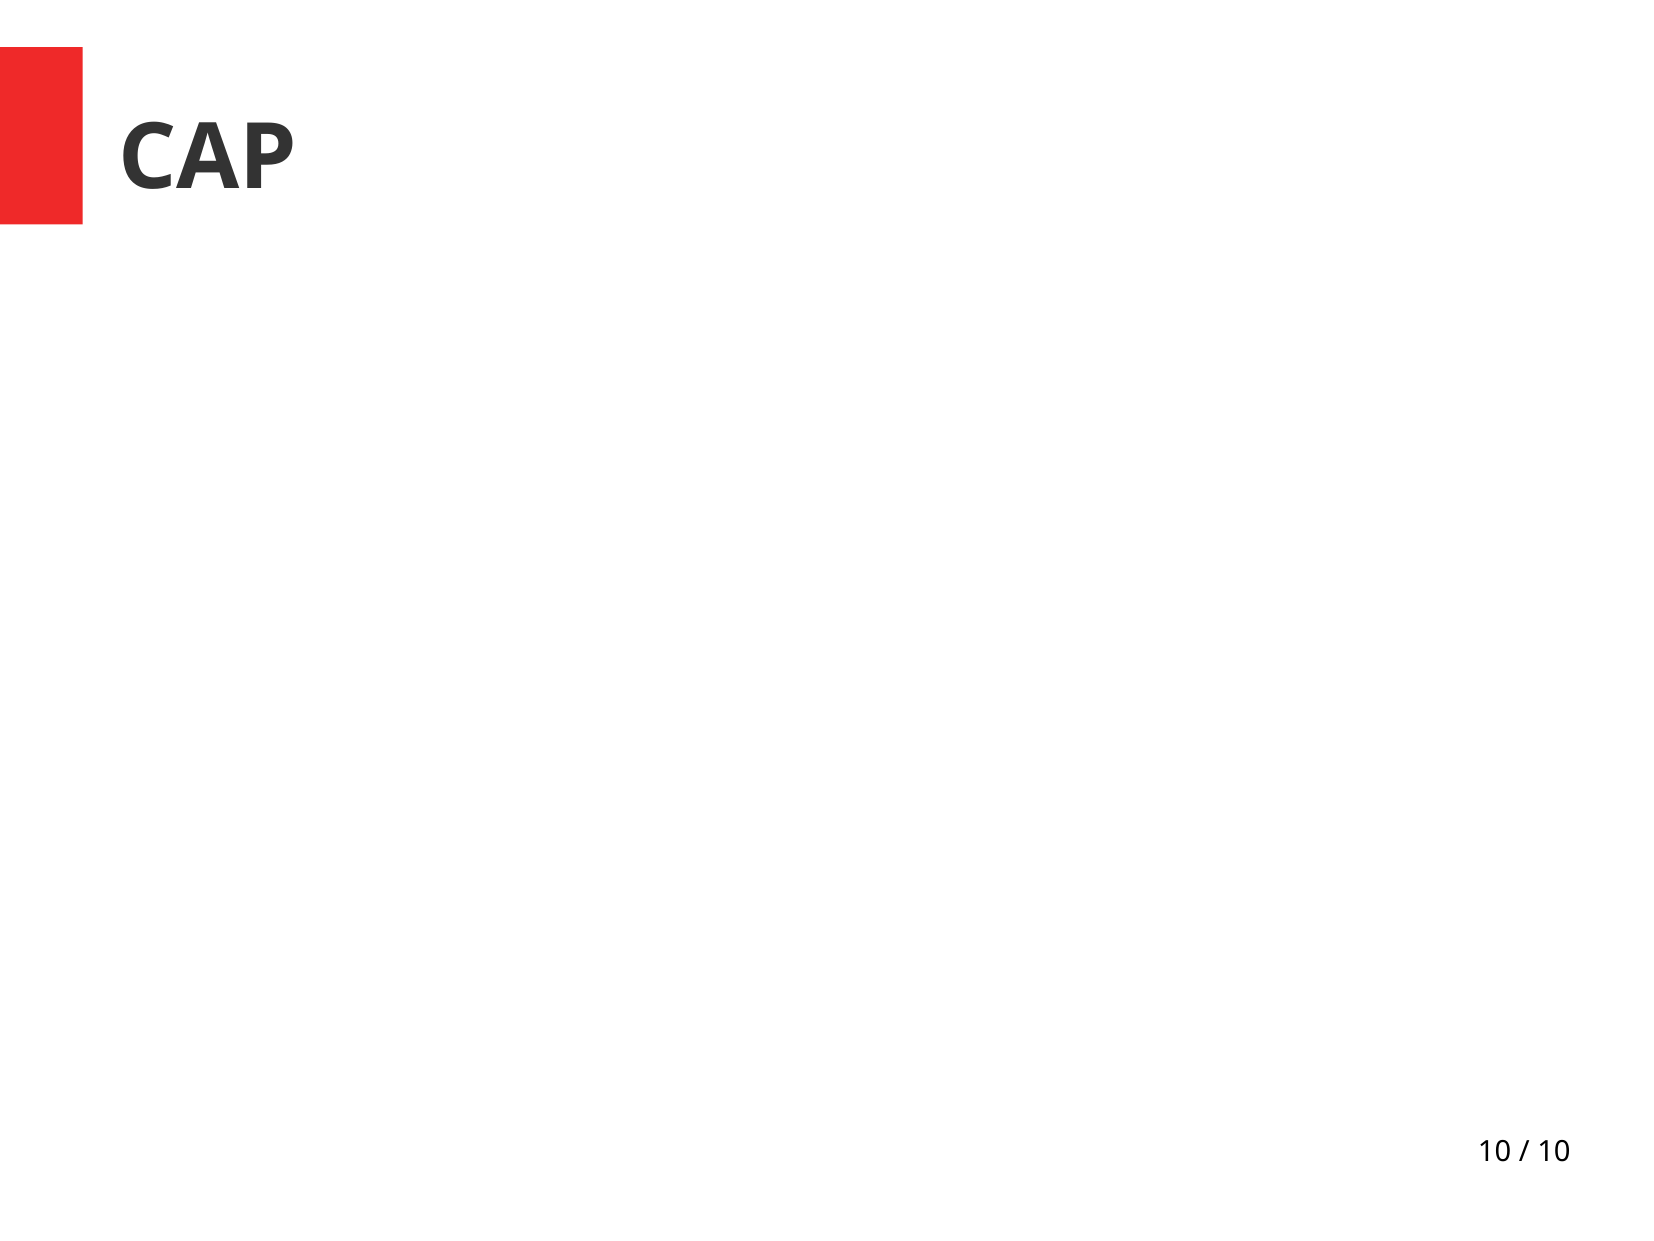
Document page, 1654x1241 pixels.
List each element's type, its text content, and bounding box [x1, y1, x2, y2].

title CAP [118, 49, 1571, 257]
